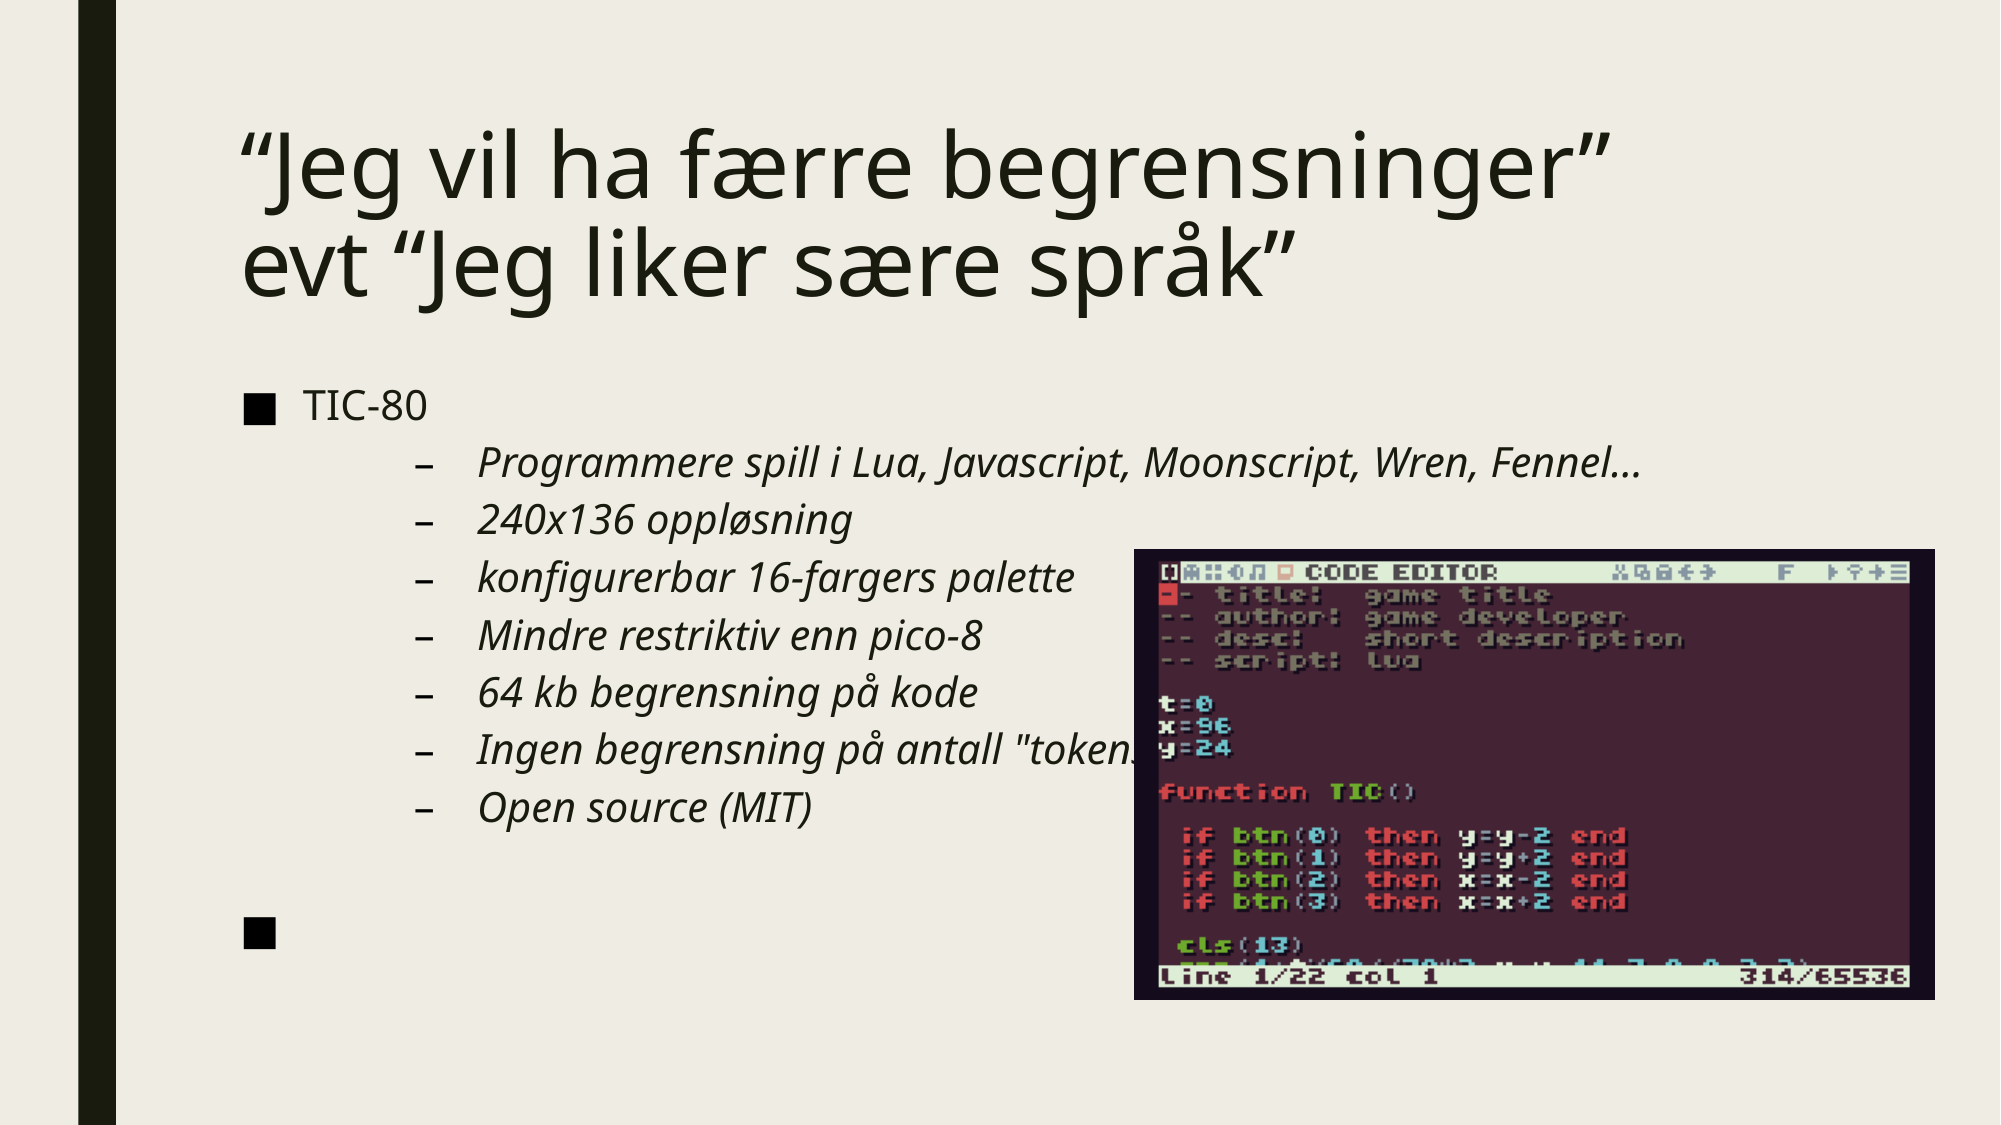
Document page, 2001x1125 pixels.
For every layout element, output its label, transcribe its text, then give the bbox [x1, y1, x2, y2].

list TIC-80 Programmere spill i Lua, Javascript, Moonscript, Wren, Fennel... 240x136 oppløsning konfigurerbar 16-fargers palette Mindre restriktiv enn pico-8 64 kb begrensning på kode Ingen begrensning på antall "tokens" Open source (MIT) [225, 375, 1801, 963]
title “Jeg vil ha færre begrensninger” evt “Jeg liker sære språk” [225, 112, 1801, 357]
picture [1134, 549, 1935, 1000]
